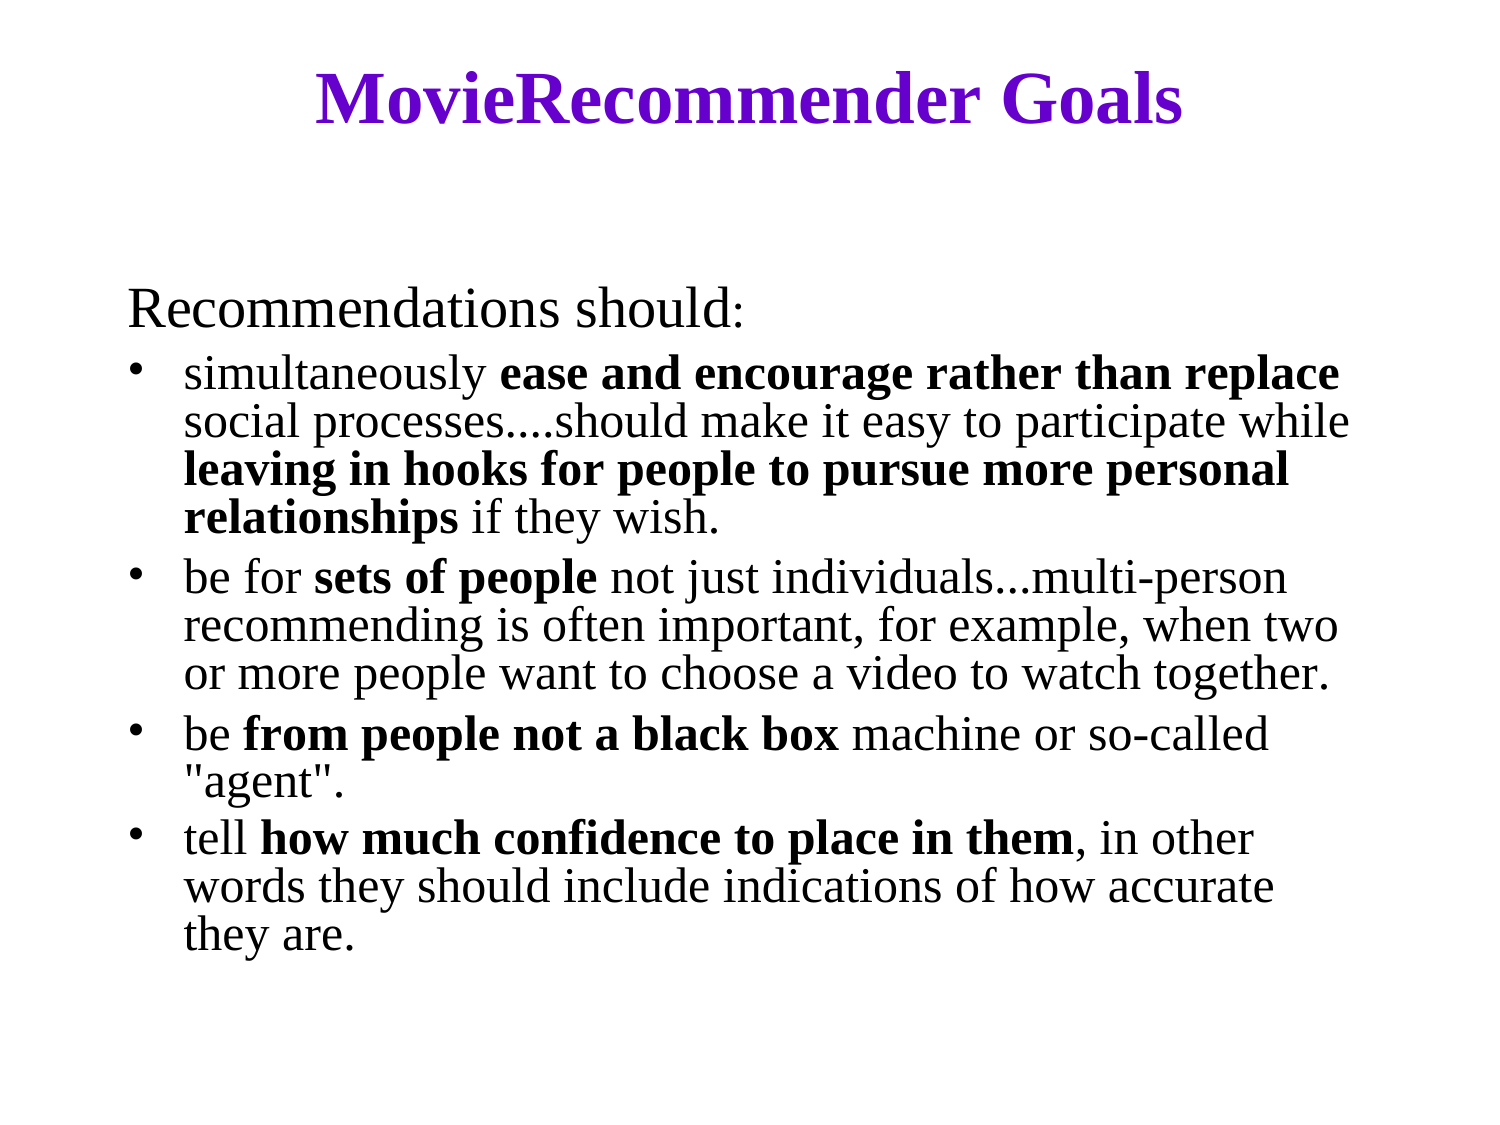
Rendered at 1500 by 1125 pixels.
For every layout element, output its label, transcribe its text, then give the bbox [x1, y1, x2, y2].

title MovieRecommender Goals [112, 0, 1388, 188]
list Recommendations should: simultaneously ease and encourage rather than replace social processes....should make it easy to participate while leaving in hooks for people to pursue more personal relationships if they wish. be for sets of people not just individuals...multi-person recommending is often important, for example, when two or more people want to choose a video to watch together. be from people not a black box machine or so-called "agent". tell how much confidence to place in them, in other words they should include indications of how accurate they are. [112, 275, 1388, 1000]
